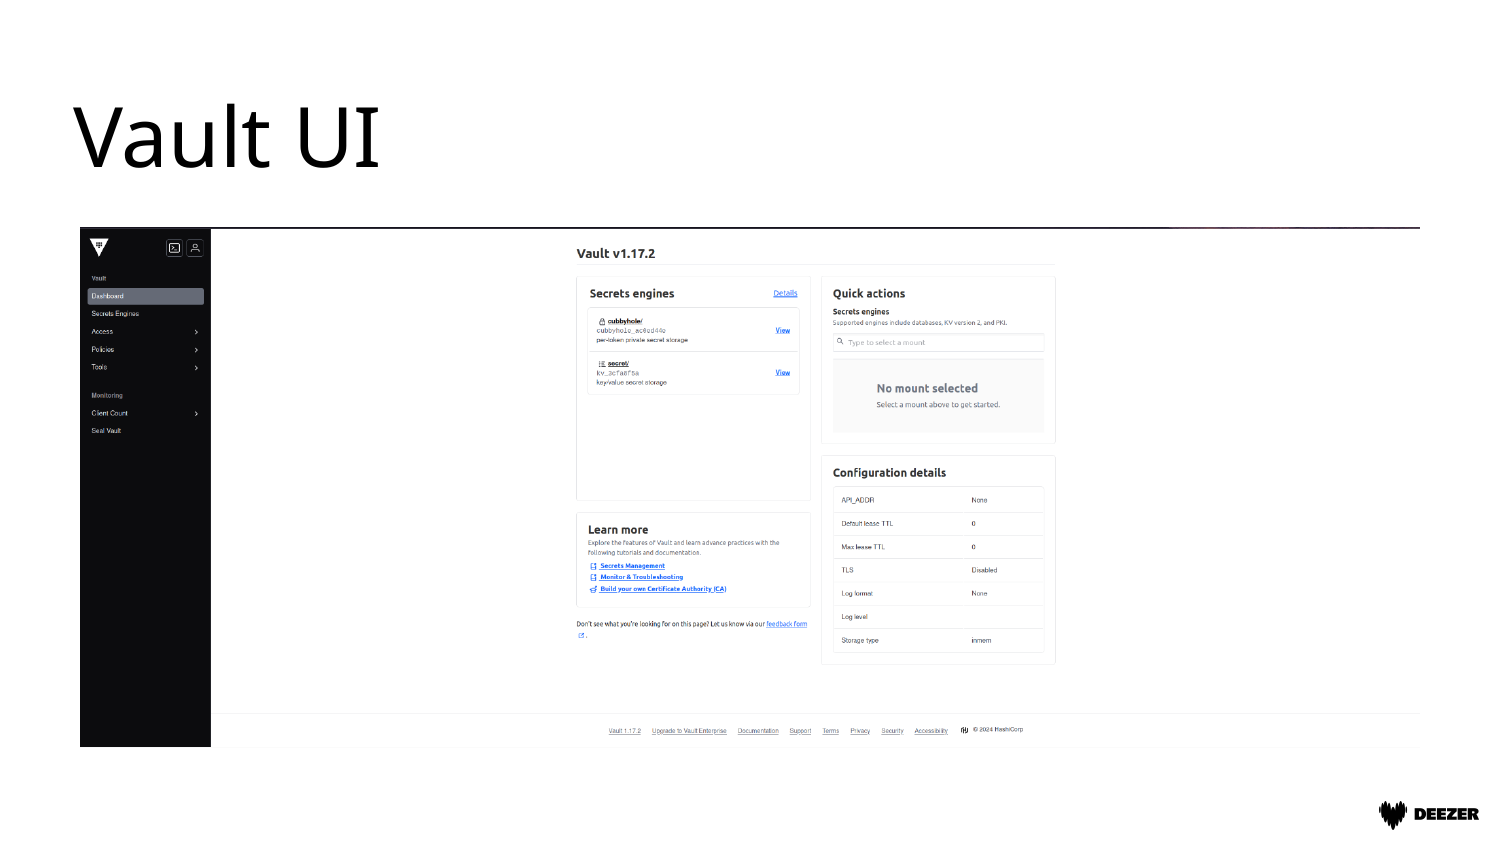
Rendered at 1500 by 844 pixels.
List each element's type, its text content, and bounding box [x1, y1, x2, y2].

title Vault UI [73, 99, 1427, 275]
picture [80, 227, 1420, 748]
picture [1379, 801, 1479, 830]
